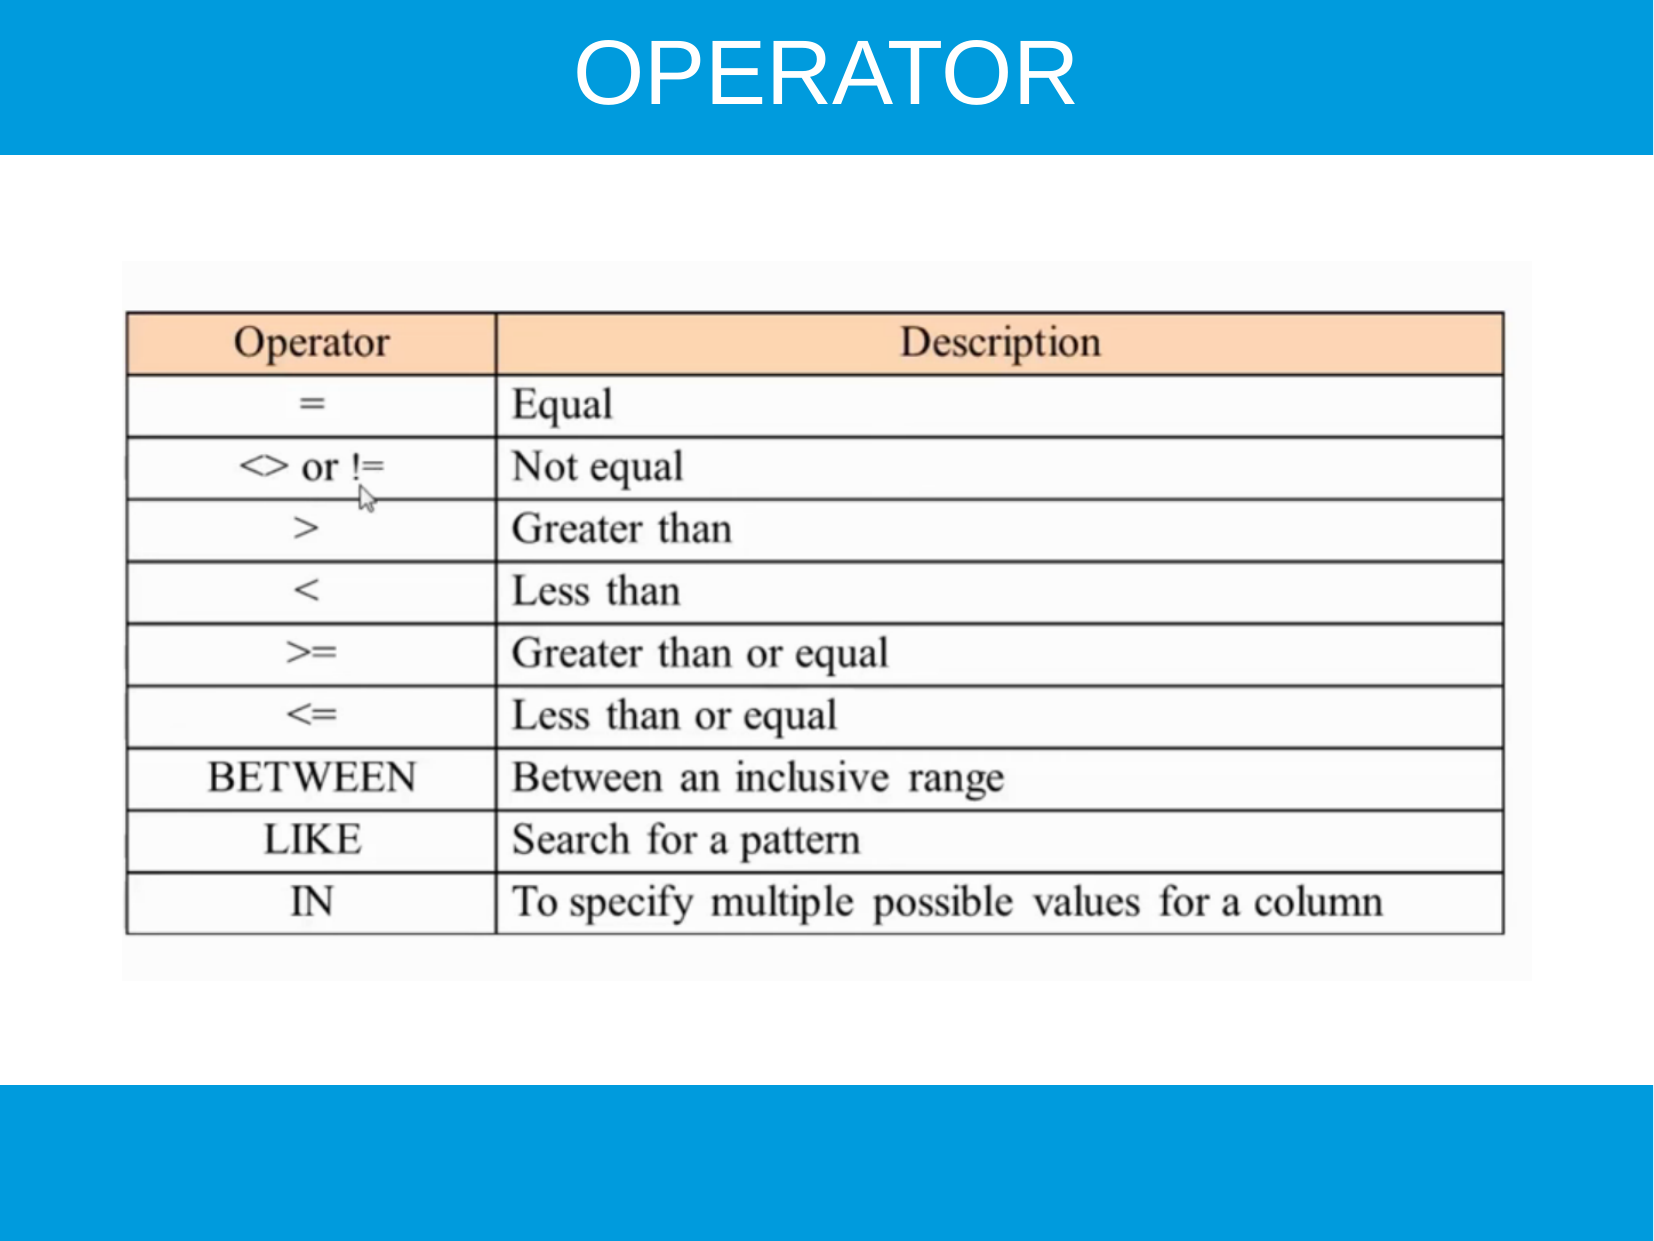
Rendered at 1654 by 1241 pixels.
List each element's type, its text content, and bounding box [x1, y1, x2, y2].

picture [122, 261, 1532, 981]
title OPERATOR [82, 20, 1571, 126]
